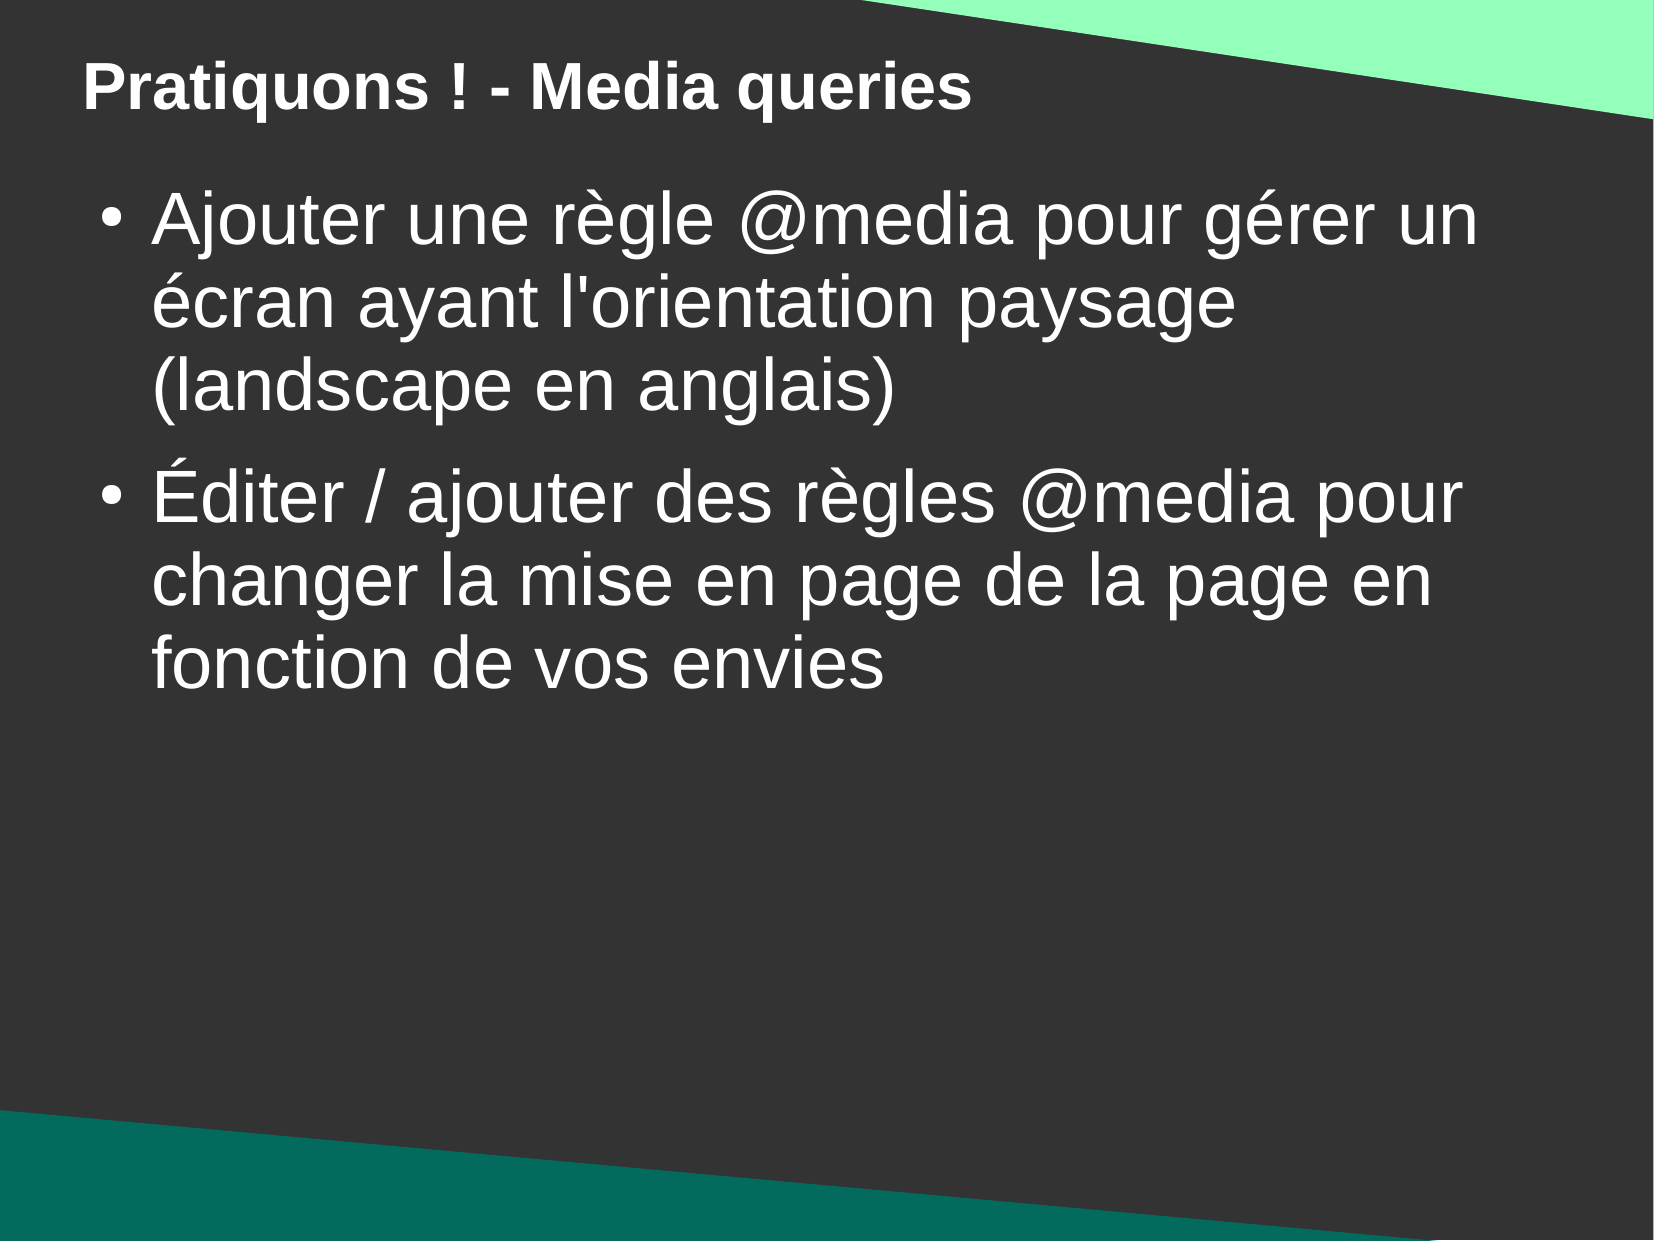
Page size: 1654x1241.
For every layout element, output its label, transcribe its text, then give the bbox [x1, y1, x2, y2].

text_box [861, 0, 1654, 120]
list Ajouter une règle @media pour gérer un écran ayant l'orientation paysage (landscape en anglais) Éditer / ajouter des règles @media pour changer la mise en page de la page en fonction de vos envies [80, 177, 1605, 709]
title Pratiquons ! - Media queries [82, 49, 1571, 152]
